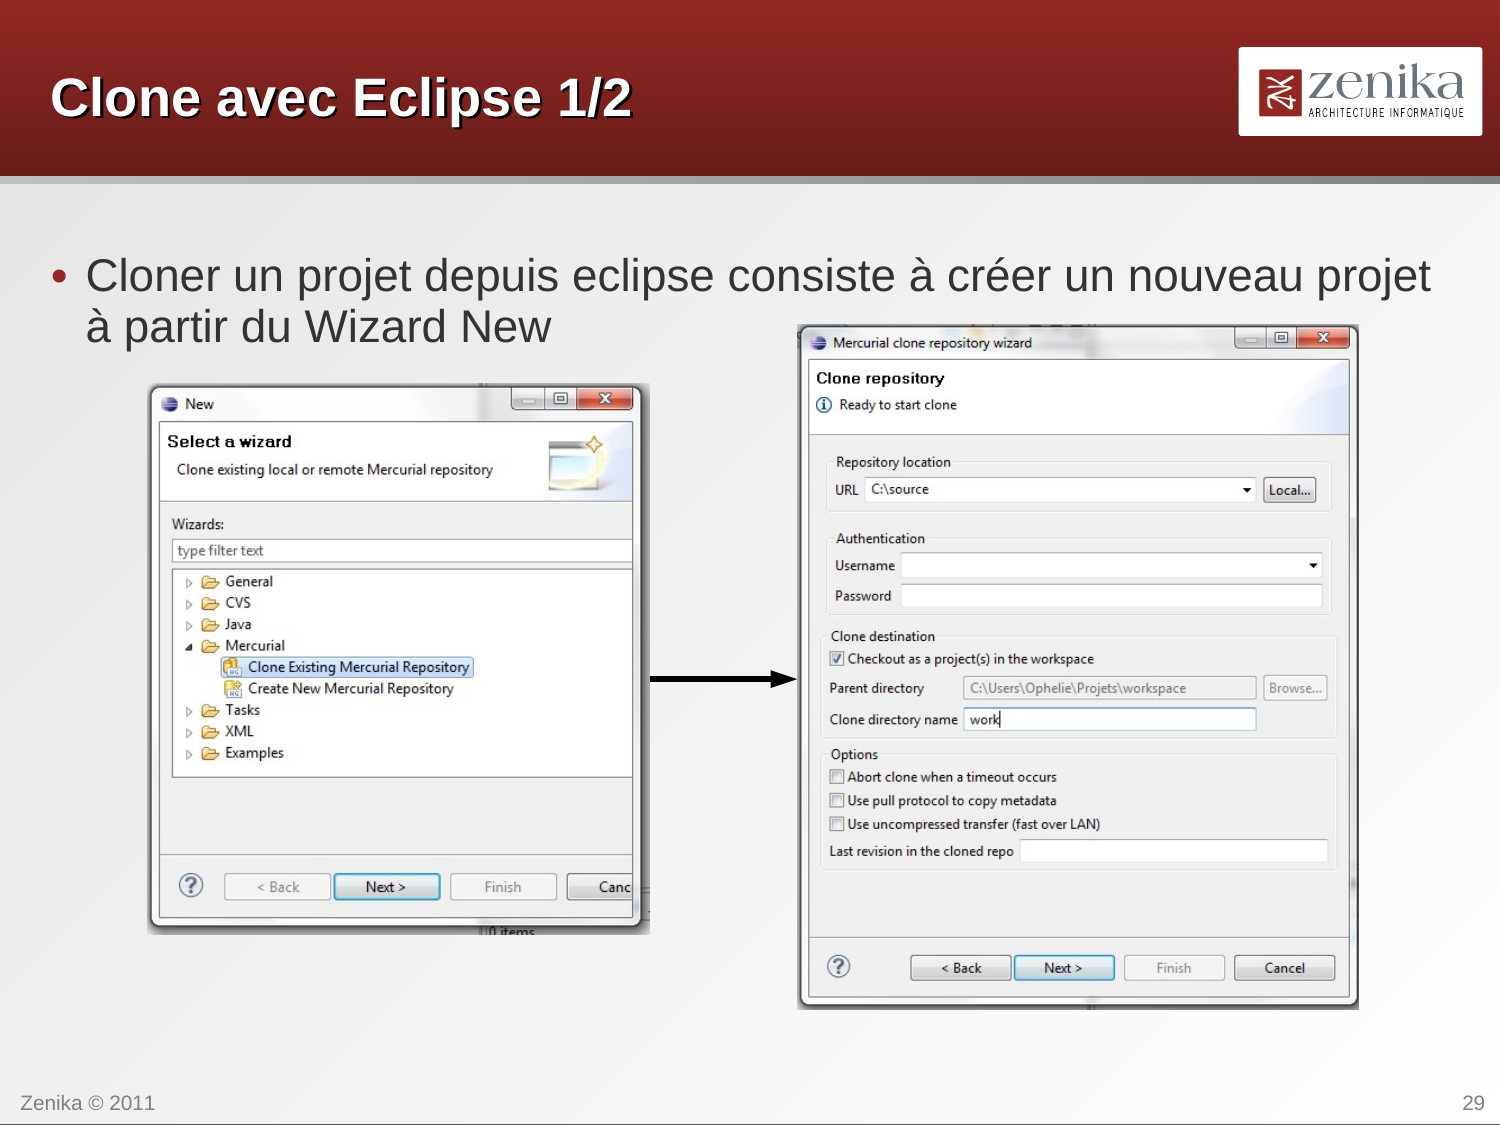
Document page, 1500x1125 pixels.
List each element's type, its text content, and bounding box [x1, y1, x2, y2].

picture [1257, 58, 1464, 125]
title Clone avec Eclipse 1/2 [50, 22, 1206, 172]
picture [797, 324, 1359, 1010]
picture [147, 383, 650, 935]
list Cloner un projet depuis eclipse consiste à créer un nouveau projet à partir du Wizard New [50, 249, 1435, 1064]
